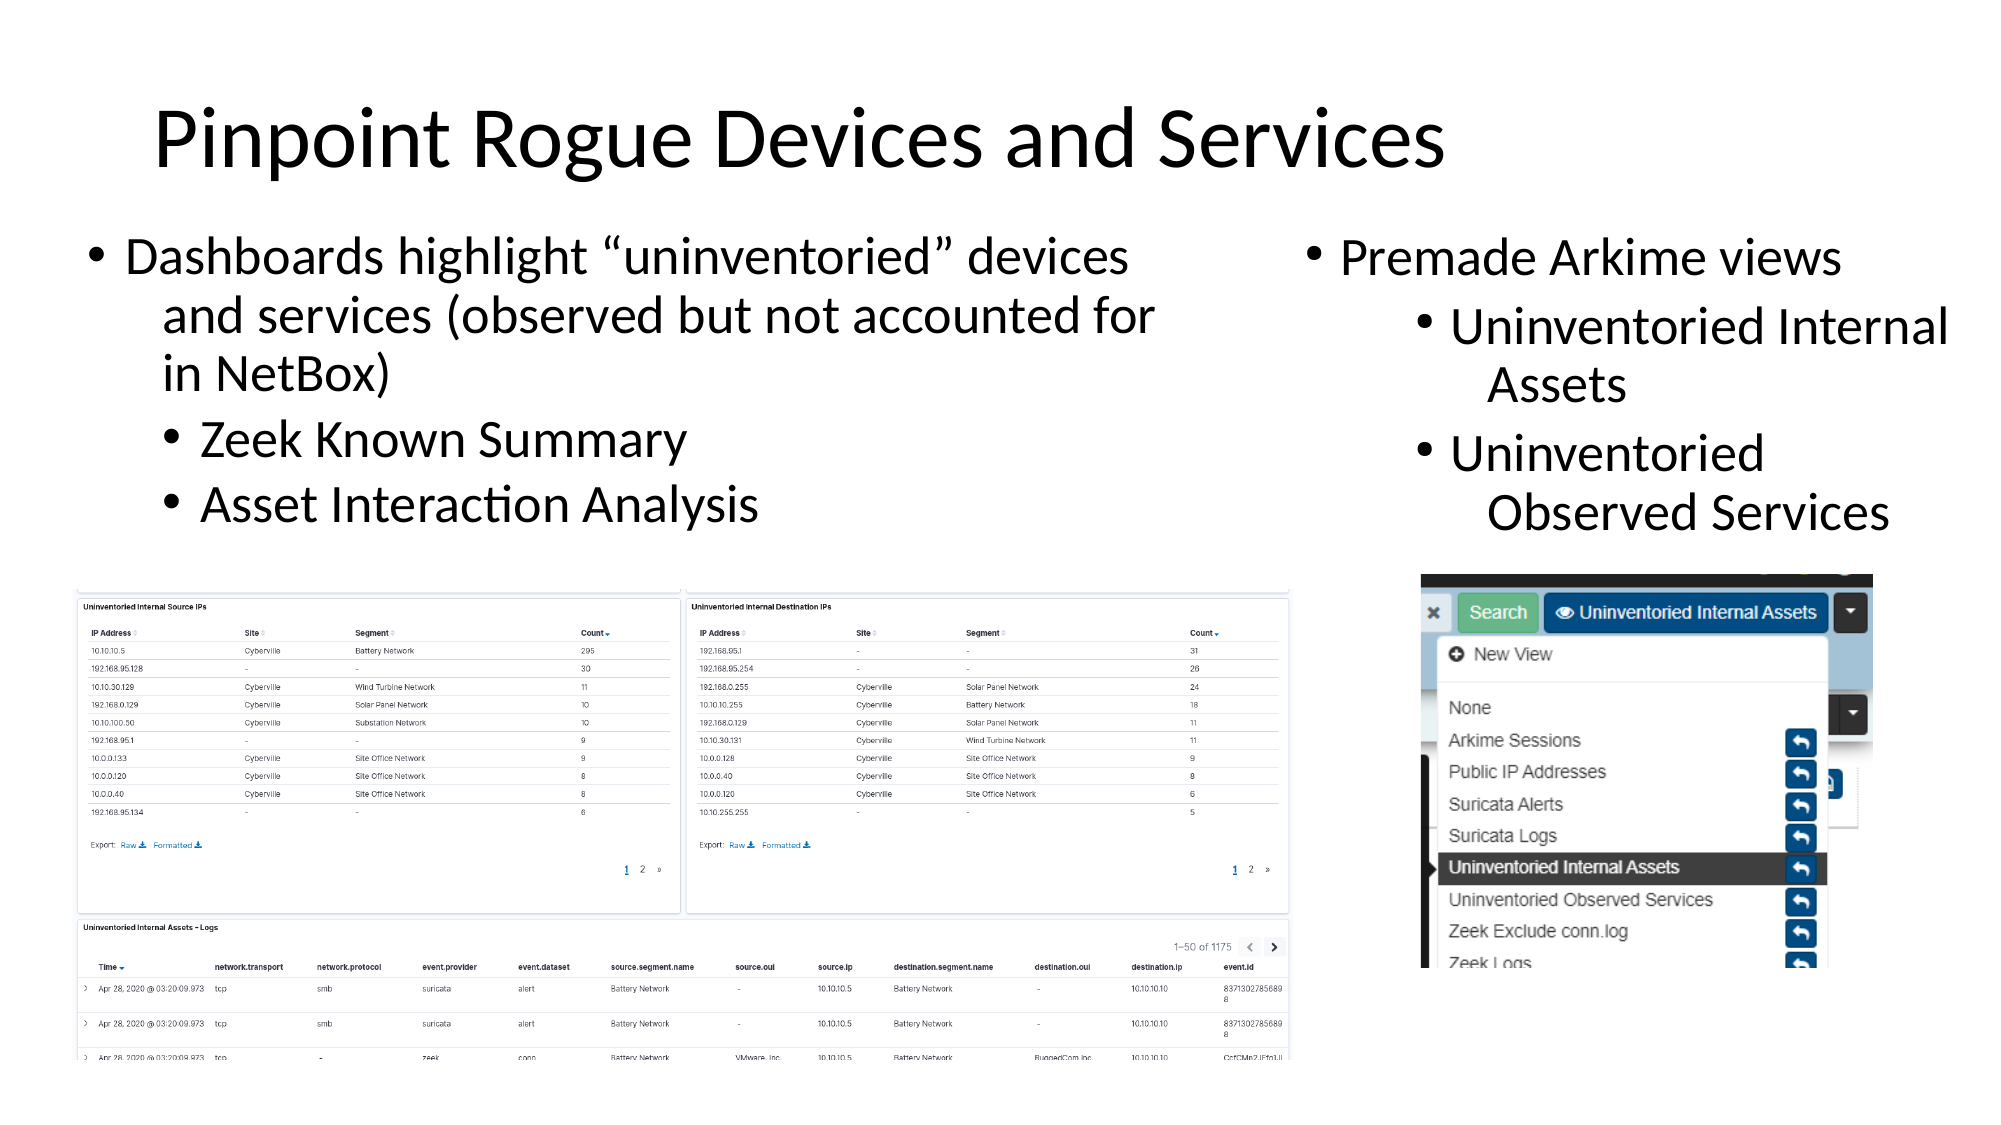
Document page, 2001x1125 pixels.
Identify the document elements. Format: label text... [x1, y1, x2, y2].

title Pinpoint Rogue Devices and Services [153, 91, 1966, 258]
picture [72, 589, 1294, 1060]
picture [1420, 587, 1873, 968]
text_box Dashboards highlight “uninventoried” devices and services (observed but not accounted for in NetBox) Zeek Known Summary Asset Interaction Analysis [87, 228, 1208, 575]
text_box Premade Arkime views Uninventoried Internal Assets Uninventoried Observed Services [1304, 228, 1988, 587]
